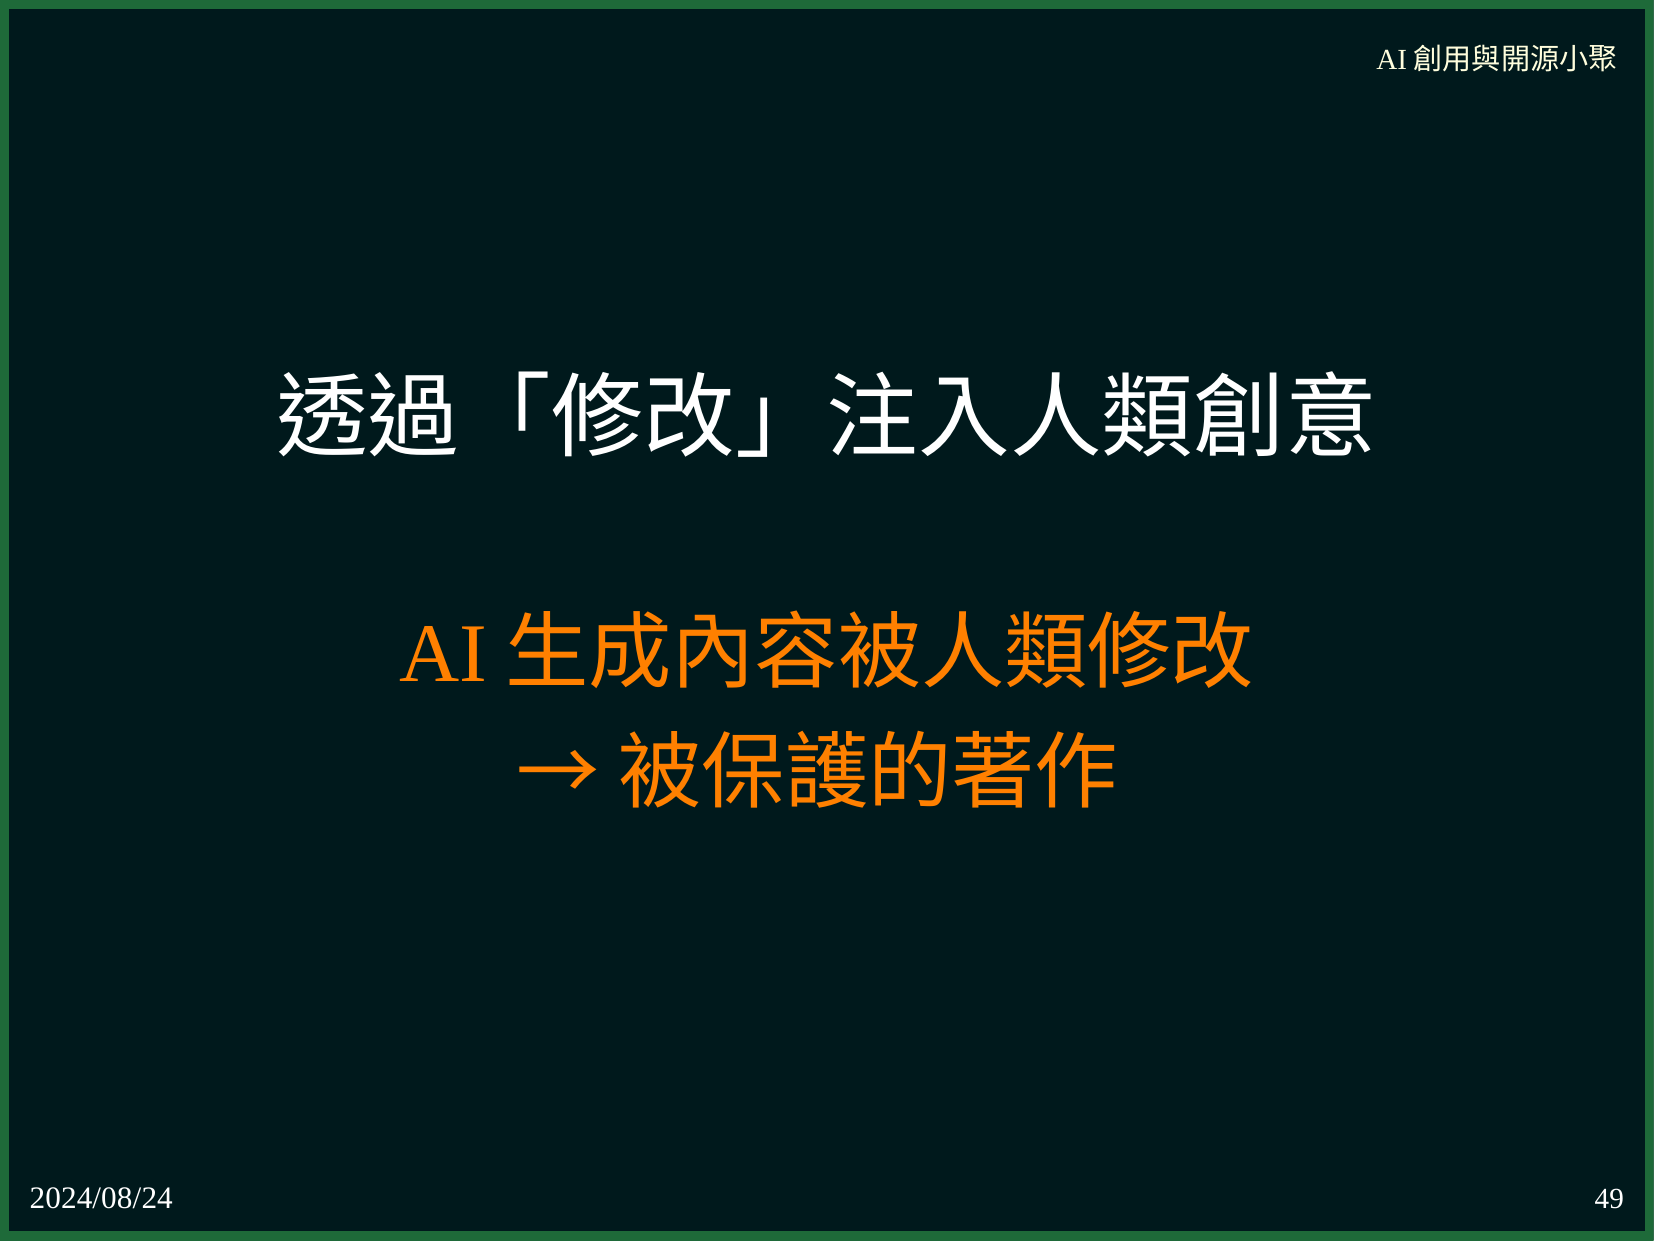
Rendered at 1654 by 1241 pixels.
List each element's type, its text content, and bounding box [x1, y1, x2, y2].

title 透過「修改」注入人類創意 AI生成內容被人類修改 → 被保護的著作 [82, 242, 1571, 927]
